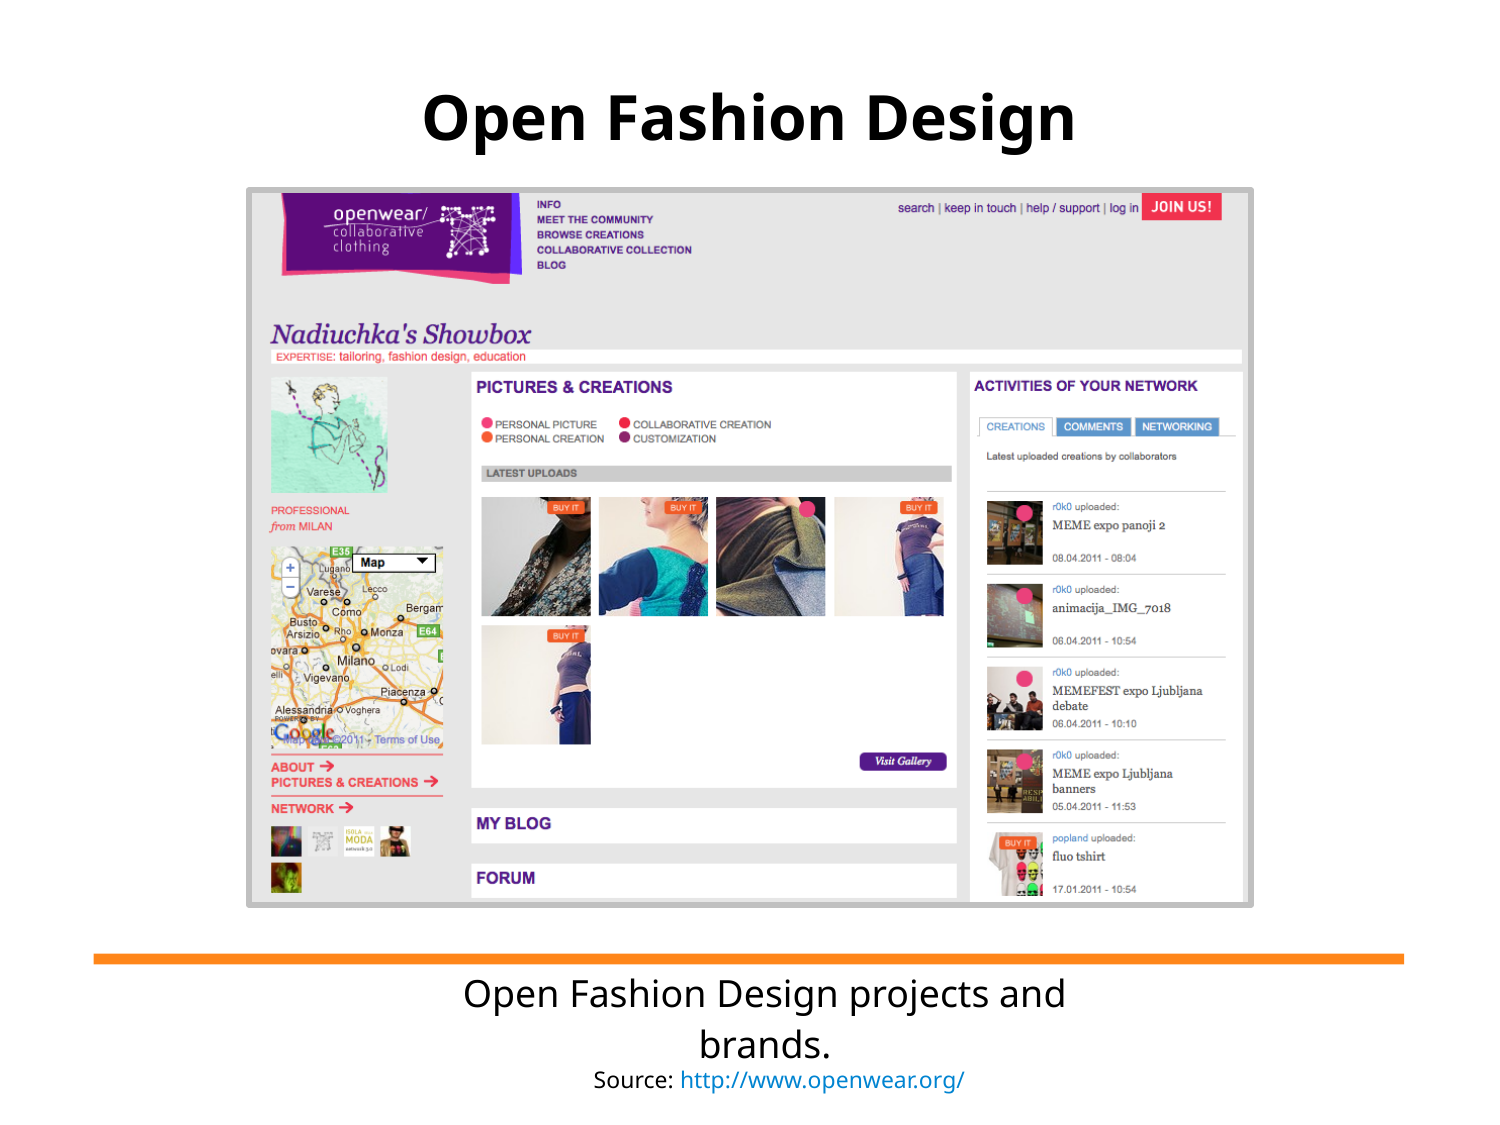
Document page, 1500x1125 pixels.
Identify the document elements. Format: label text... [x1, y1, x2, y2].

text_box Open Fashion Design projects and brands. [382, 960, 1148, 1024]
text_box Source: http://www.openwear.org/ [579, 1056, 946, 1101]
title Open Fashion Design [75, 44, 1426, 188]
picture [0, 0, 1500, 1125]
